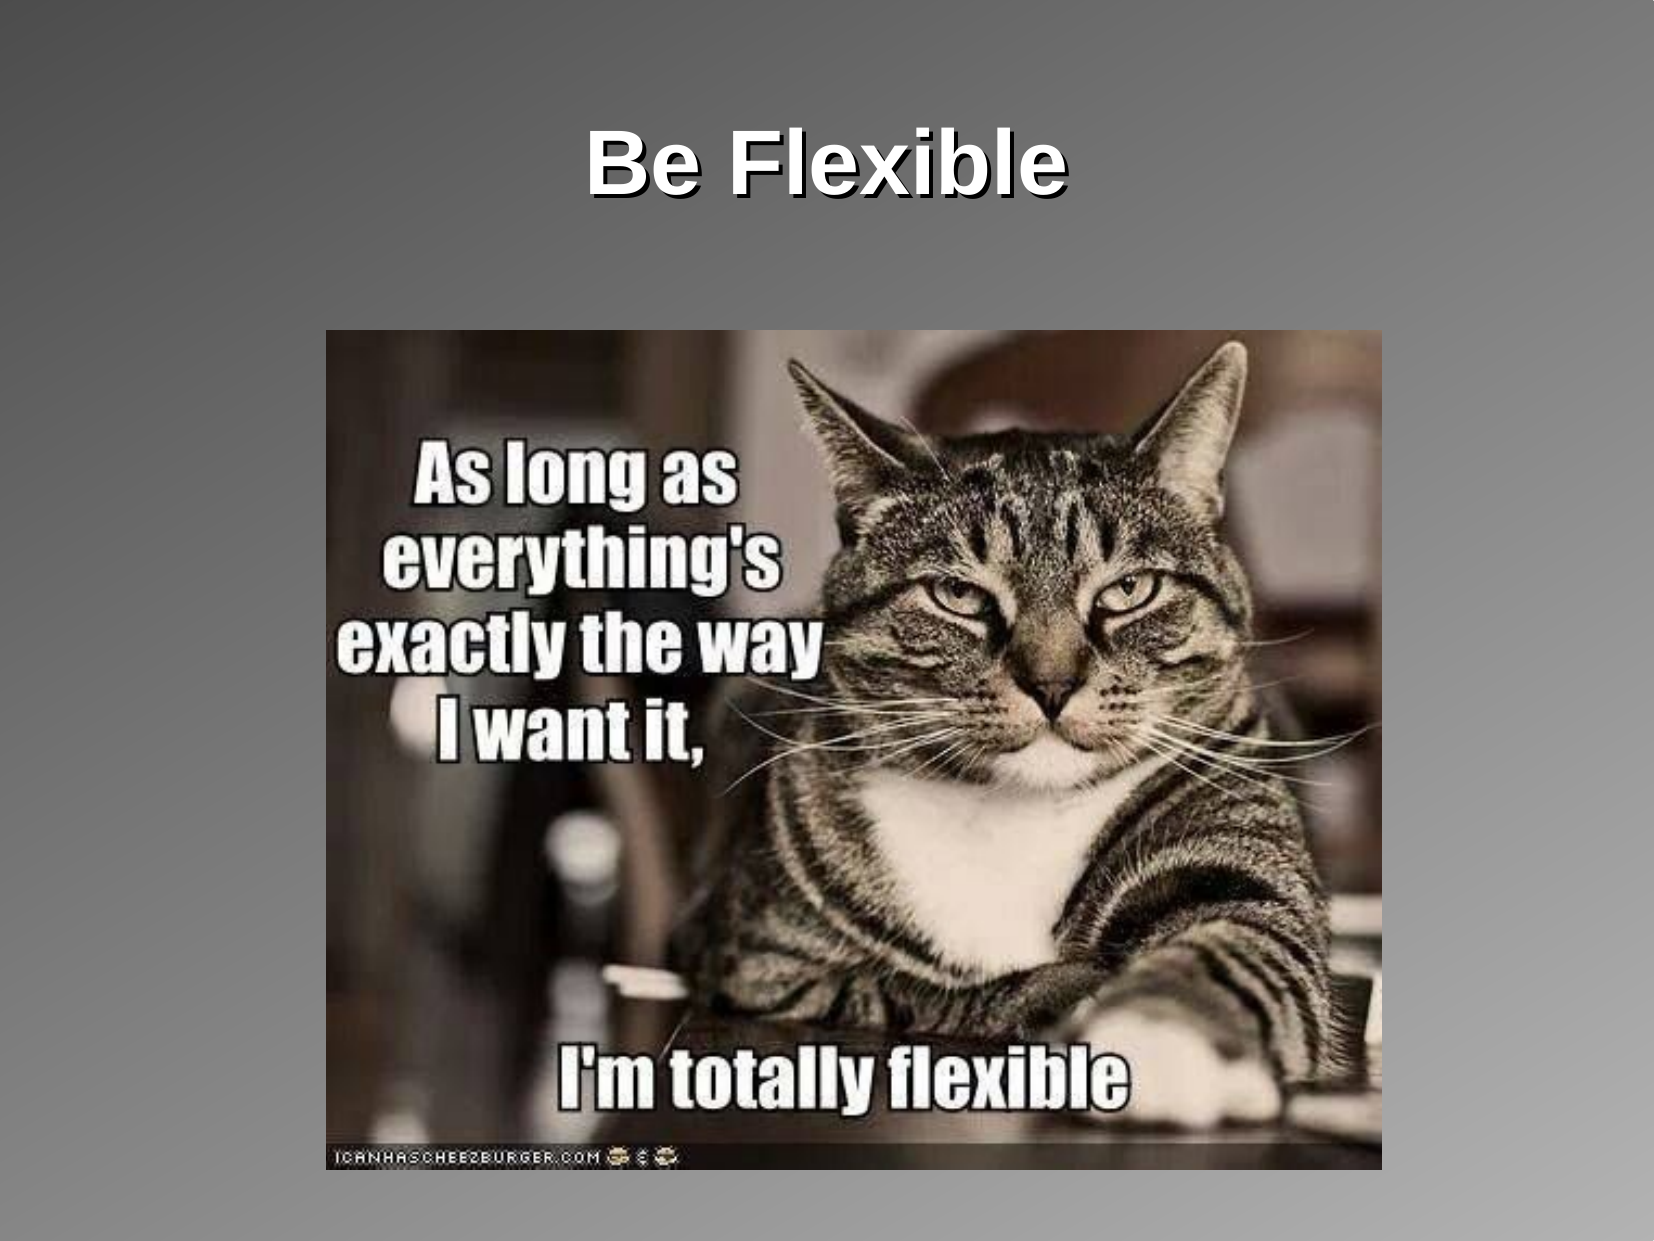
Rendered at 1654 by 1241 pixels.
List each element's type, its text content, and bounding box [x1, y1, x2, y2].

title Be Flexible [82, 59, 1571, 267]
picture [326, 330, 1382, 1170]
